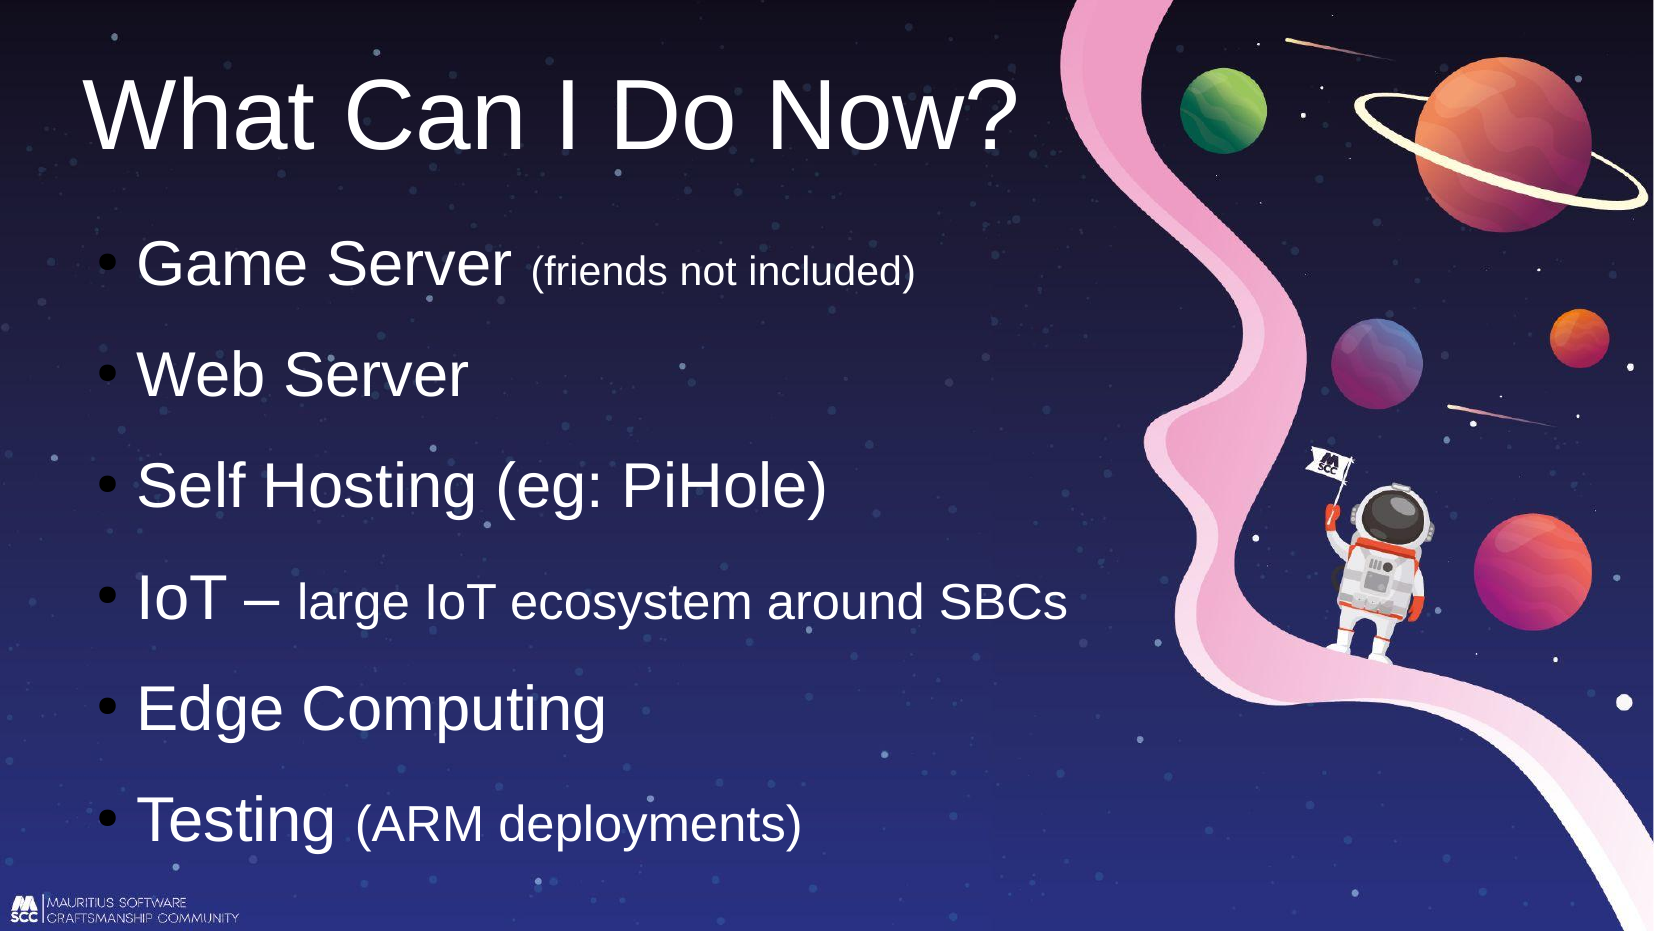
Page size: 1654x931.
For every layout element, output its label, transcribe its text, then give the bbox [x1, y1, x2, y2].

picture [0, 0, 1654, 931]
title What Can I Do Now? [82, 37, 1571, 193]
list Game Server (friends not included) Web Server Self Hosting (eg: PiHole) IoT – large IoT ecosystem around SBCs Edge Computing Testing (ARM deployments) [82, 228, 1538, 855]
